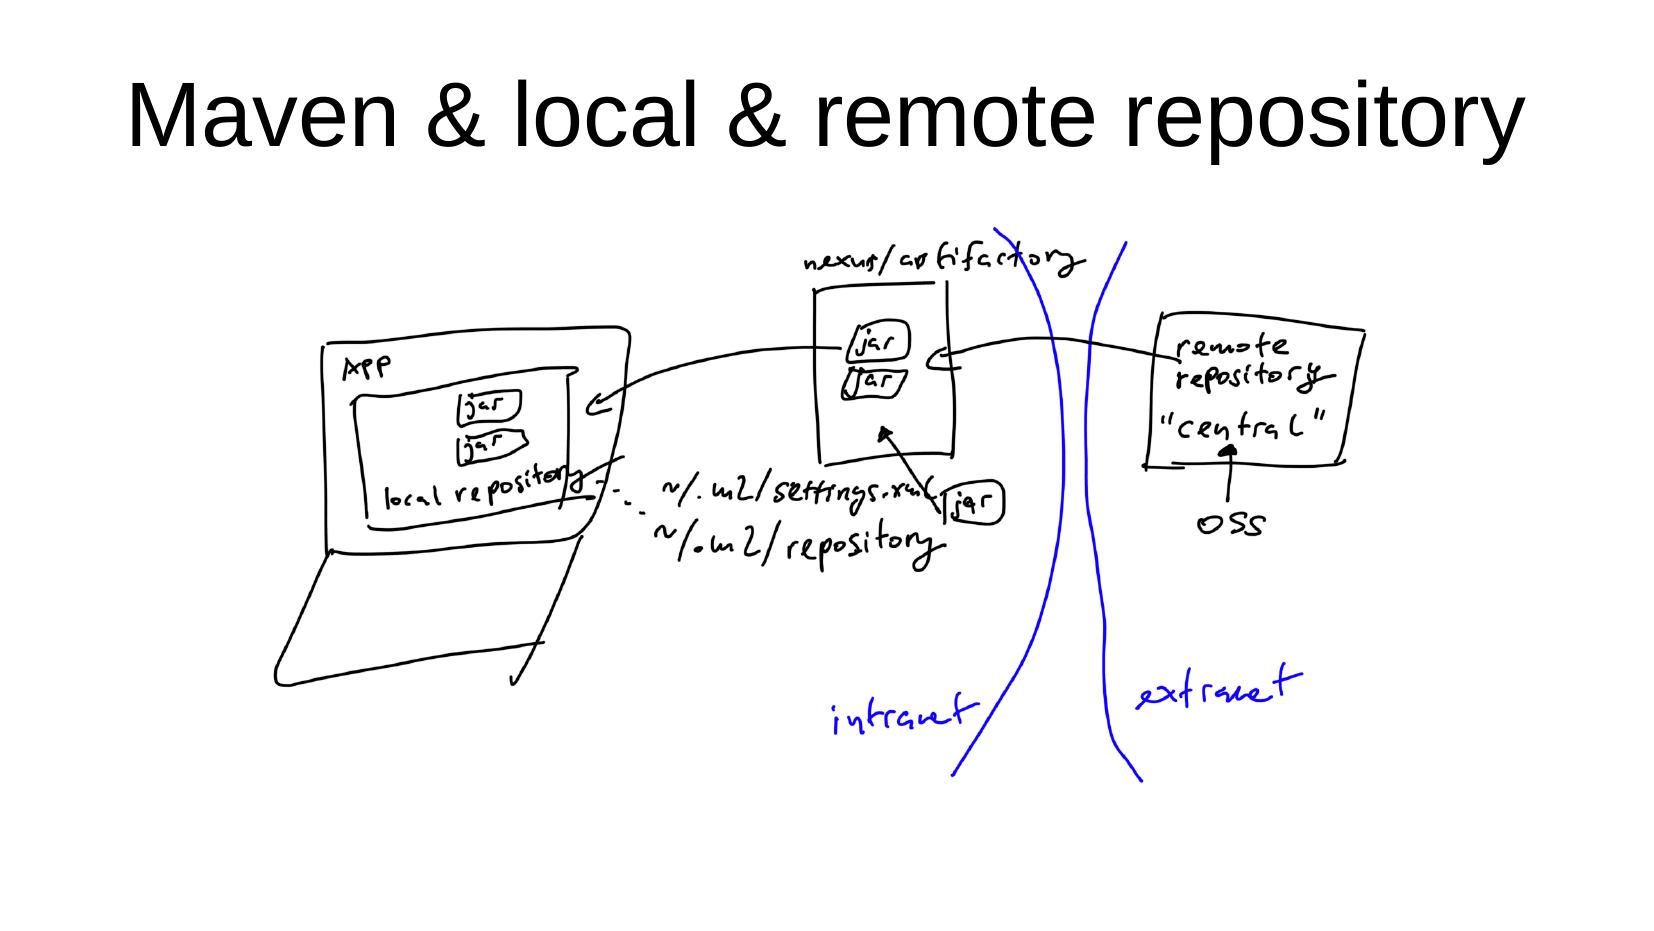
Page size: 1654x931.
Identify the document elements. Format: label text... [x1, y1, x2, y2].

title Maven & local & remote repository [82, 37, 1571, 193]
picture [150, 217, 1538, 808]
